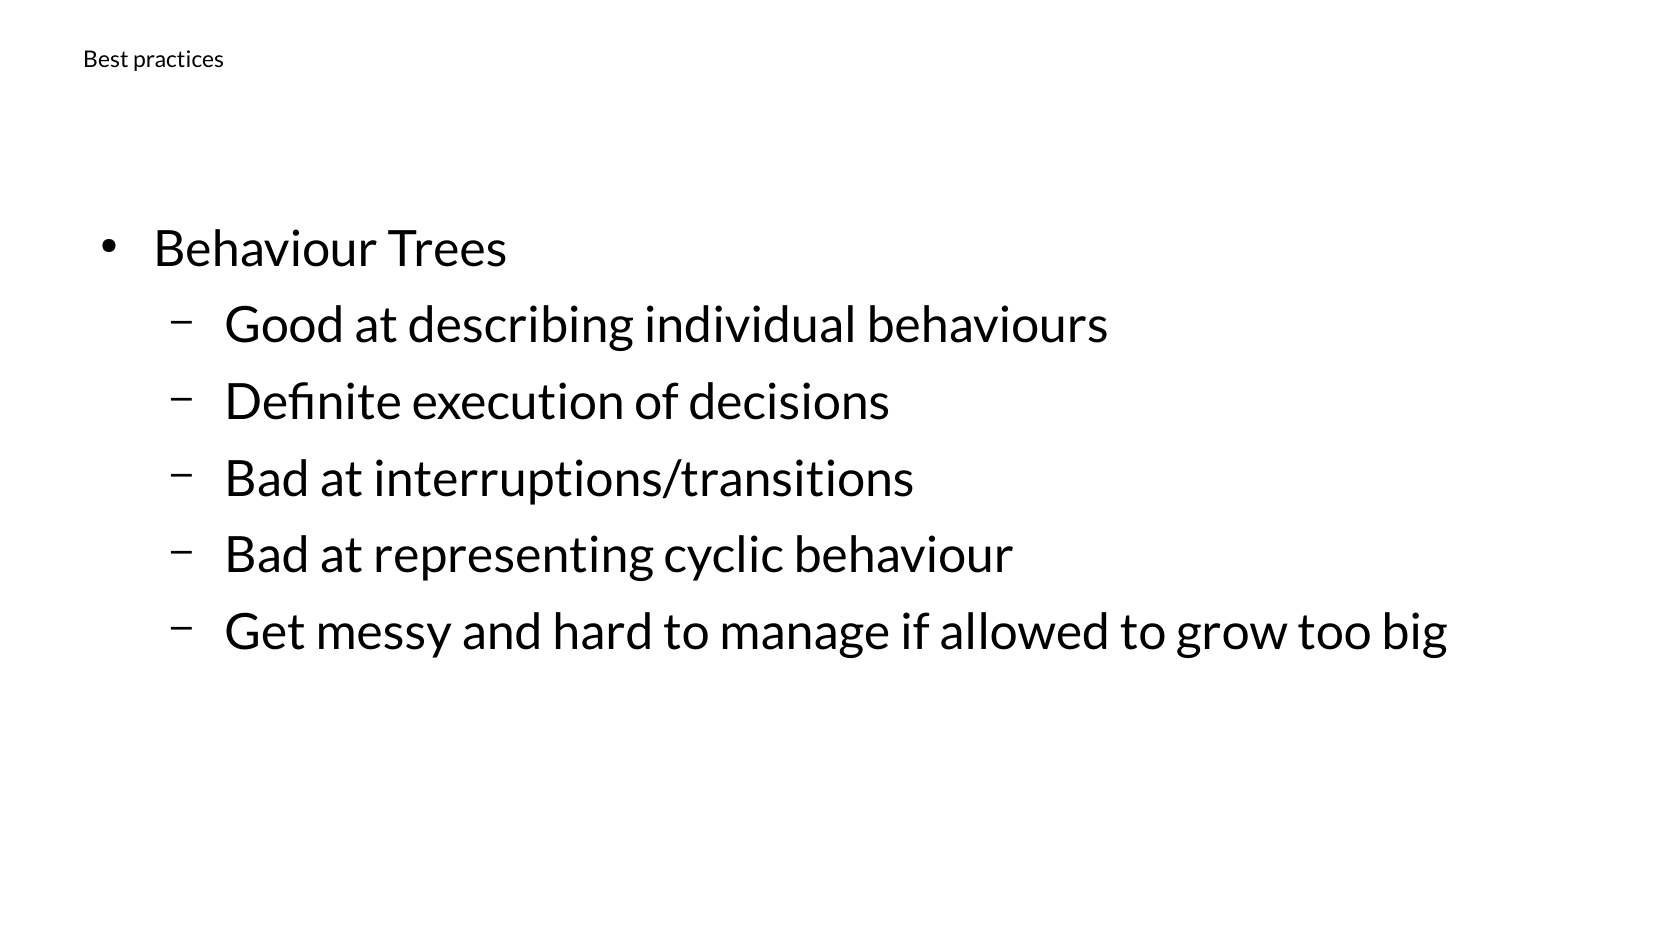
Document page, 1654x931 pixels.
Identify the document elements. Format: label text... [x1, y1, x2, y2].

title Best practices [83, 0, 1571, 119]
list Behaviour Trees Good at describing individual behaviours Definite execution of decisions Bad at interruptions/transitions Bad at representing cyclic behaviour Get messy and hard to manage if allowed to grow too big [82, 217, 1571, 839]
